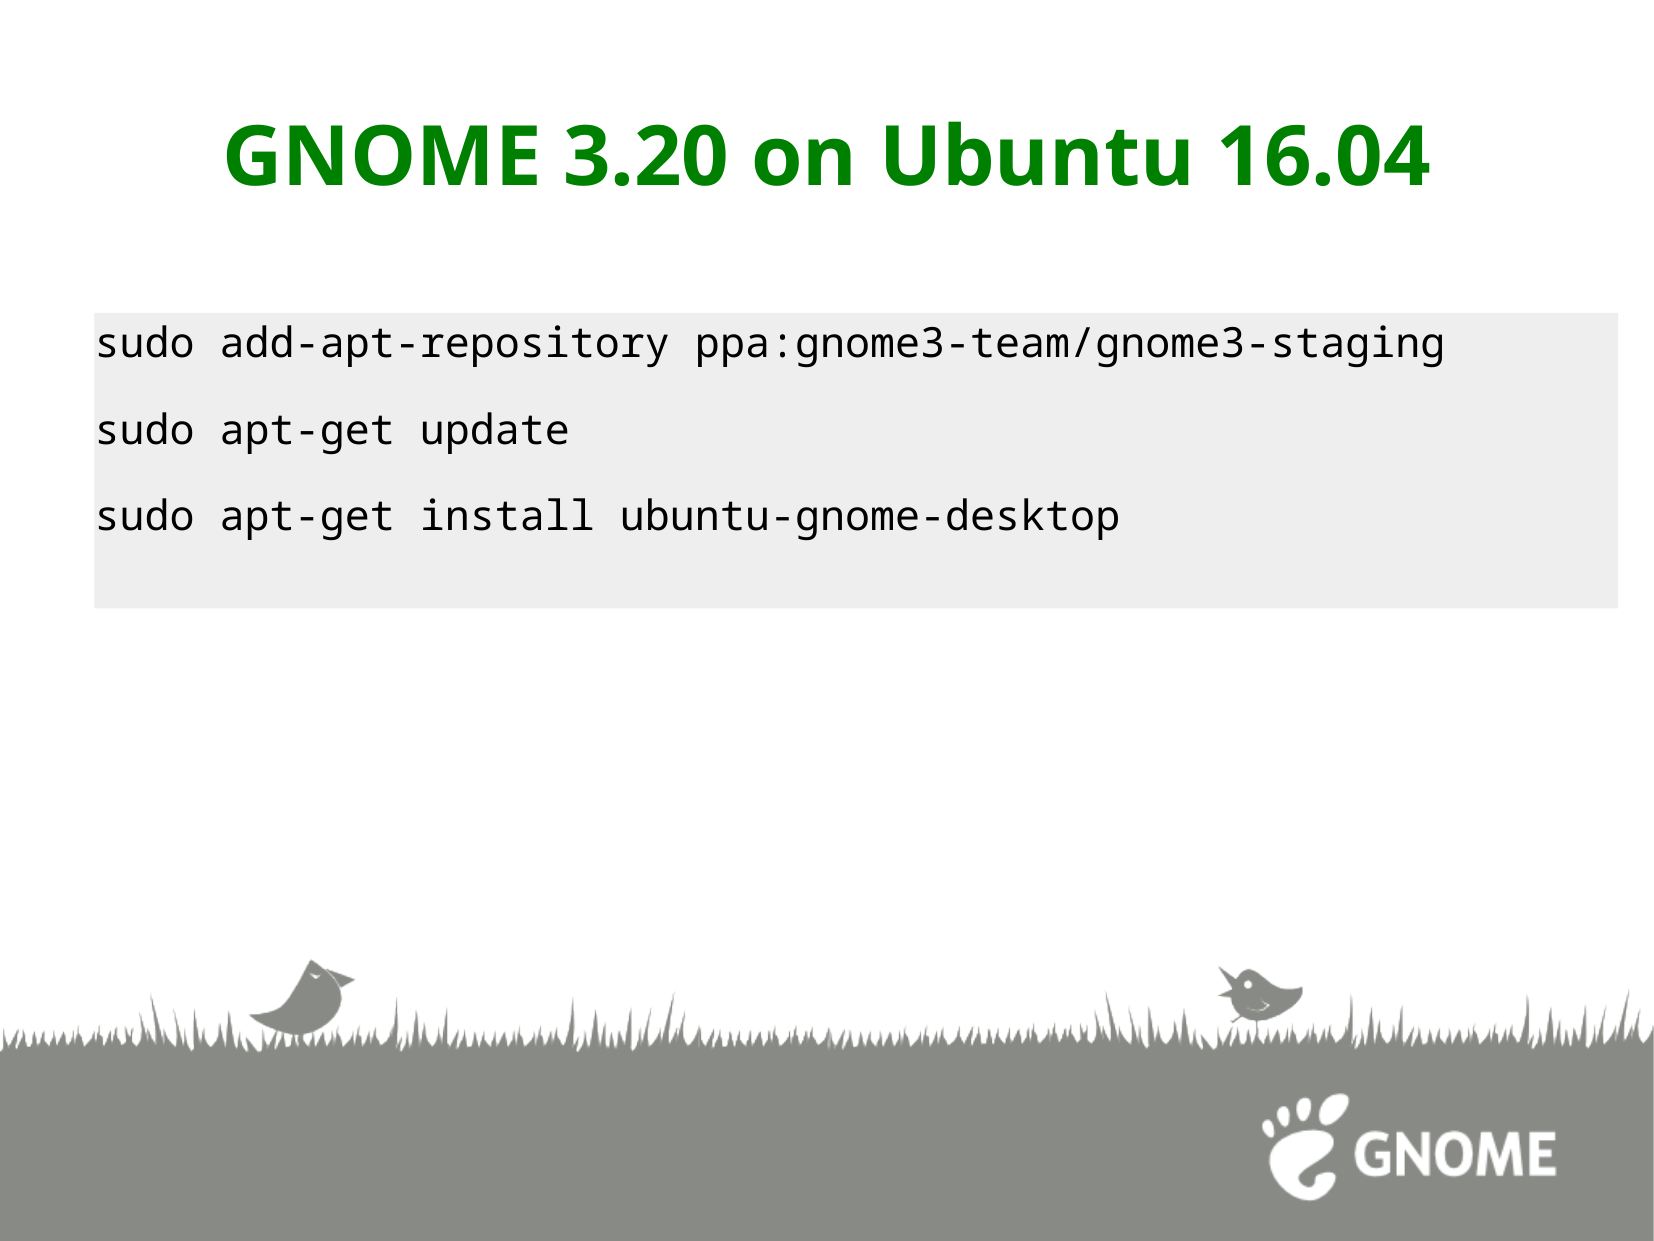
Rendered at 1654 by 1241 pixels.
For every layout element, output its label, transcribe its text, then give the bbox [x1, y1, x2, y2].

title GNOME 3.20 on Ubuntu 16.04 [82, 49, 1571, 257]
picture [0, 0, 1654, 1241]
list sudo add-apt-repository ppa:gnome3-team/gnome3-staging sudo apt-get update sudo apt-get install ubuntu-gnome-desktop [94, 312, 1619, 609]
